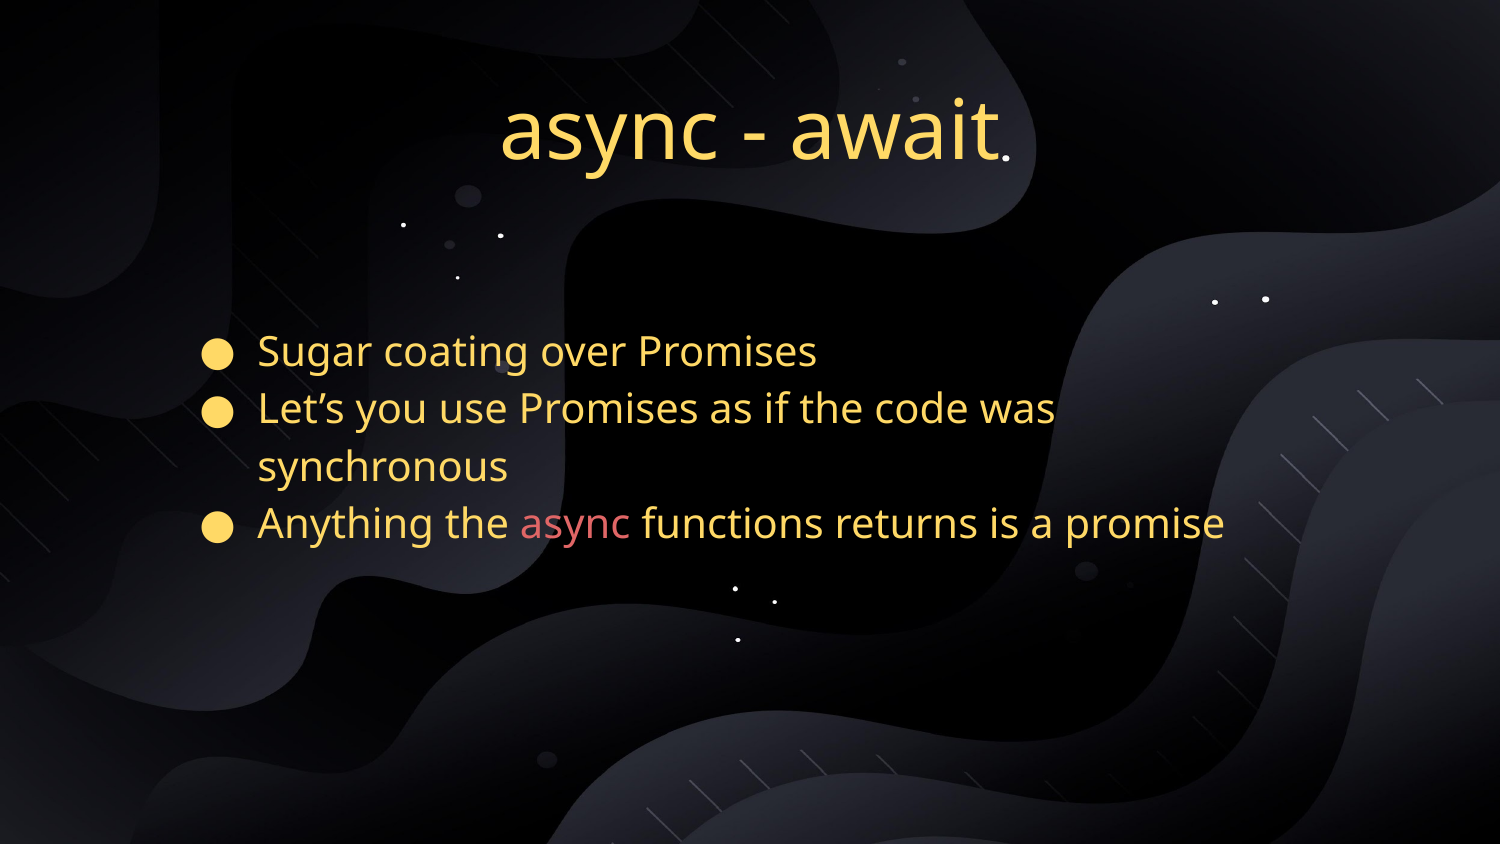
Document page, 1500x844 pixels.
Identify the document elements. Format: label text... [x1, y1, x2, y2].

list Sugar coating over Promises Let’s you use Promises as if the code was synchronous Anything the async functions returns is a promise [175, 313, 1325, 563]
title async - await [331, 44, 1169, 208]
picture [0, 0, 1500, 844]
